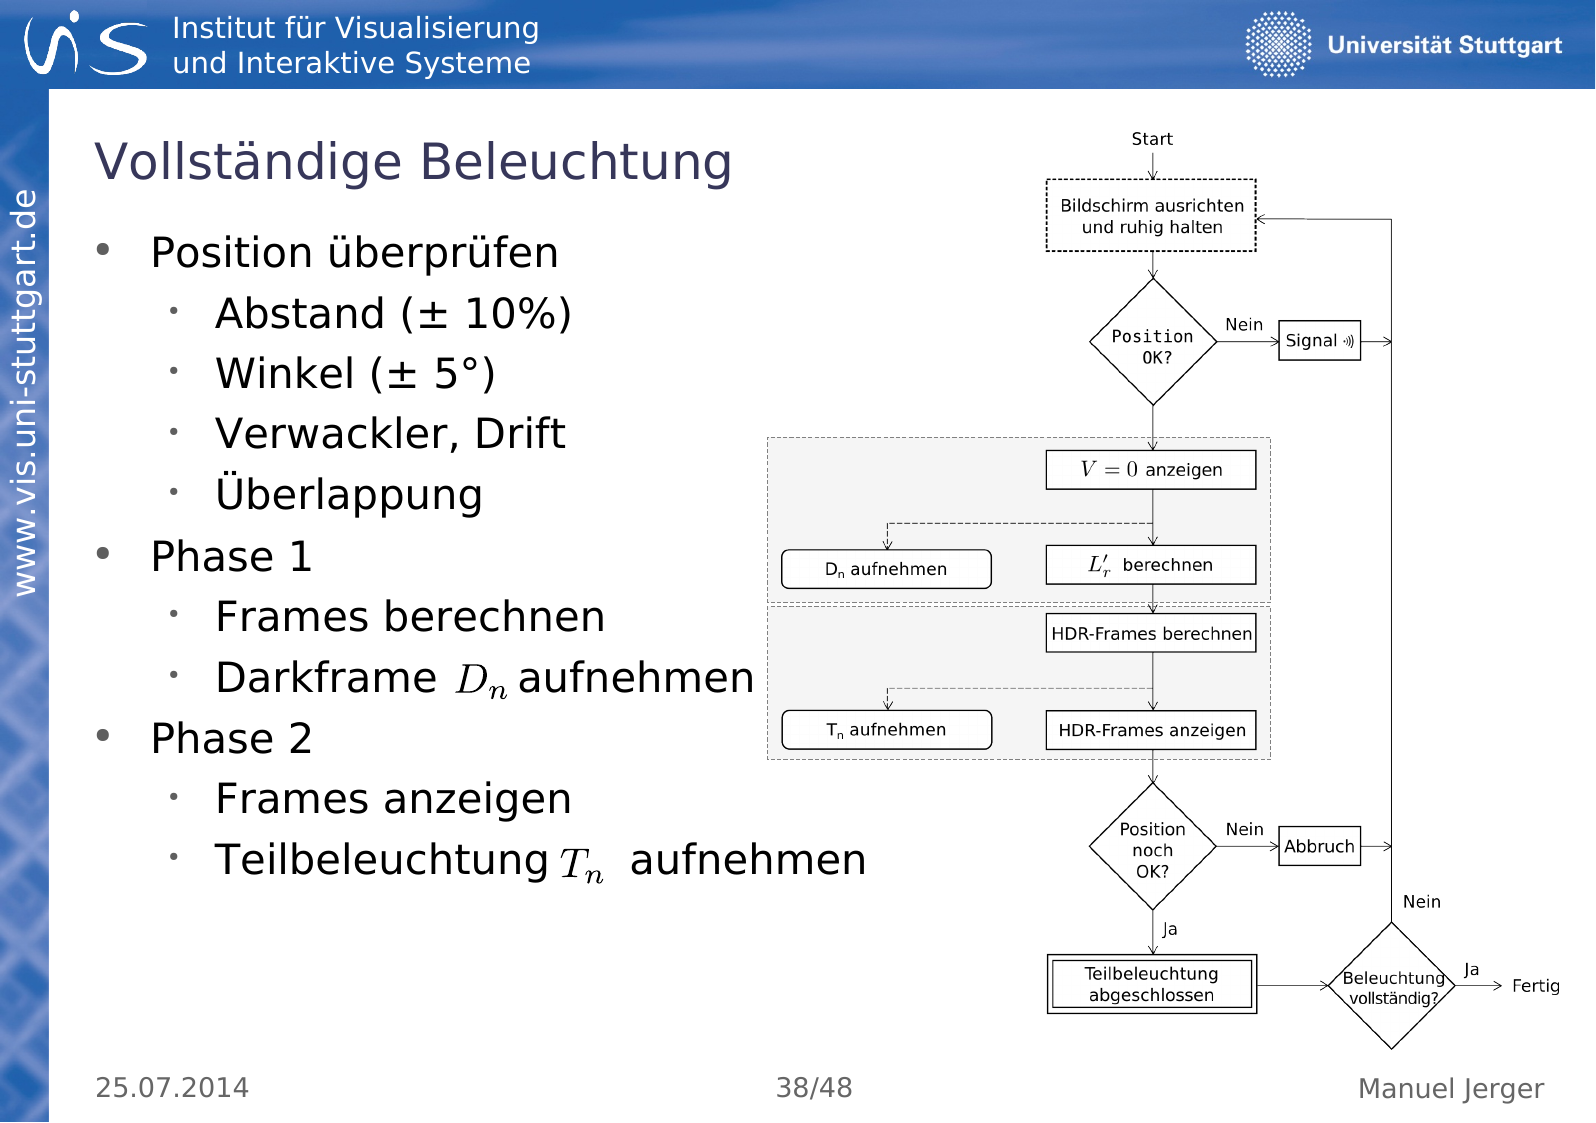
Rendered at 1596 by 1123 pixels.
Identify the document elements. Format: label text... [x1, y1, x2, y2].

picture [0, 0, 49, 1122]
text_box [559, 848, 605, 884]
text_box [453, 664, 509, 700]
title Vollständige Beleuchtung [94, 117, 1534, 201]
picture [24, 0, 1596, 89]
list Position überprüfen Abstand (± 10%) Winkel (± 5°) Verwackler, Drift Überlappung Phase 1 Frames berechnen Darkframe aufnehmen Phase 2 Frames anzeigen Teilbeleuchtung aufnehmen [94, 225, 993, 1053]
picture [781, 132, 1559, 1050]
